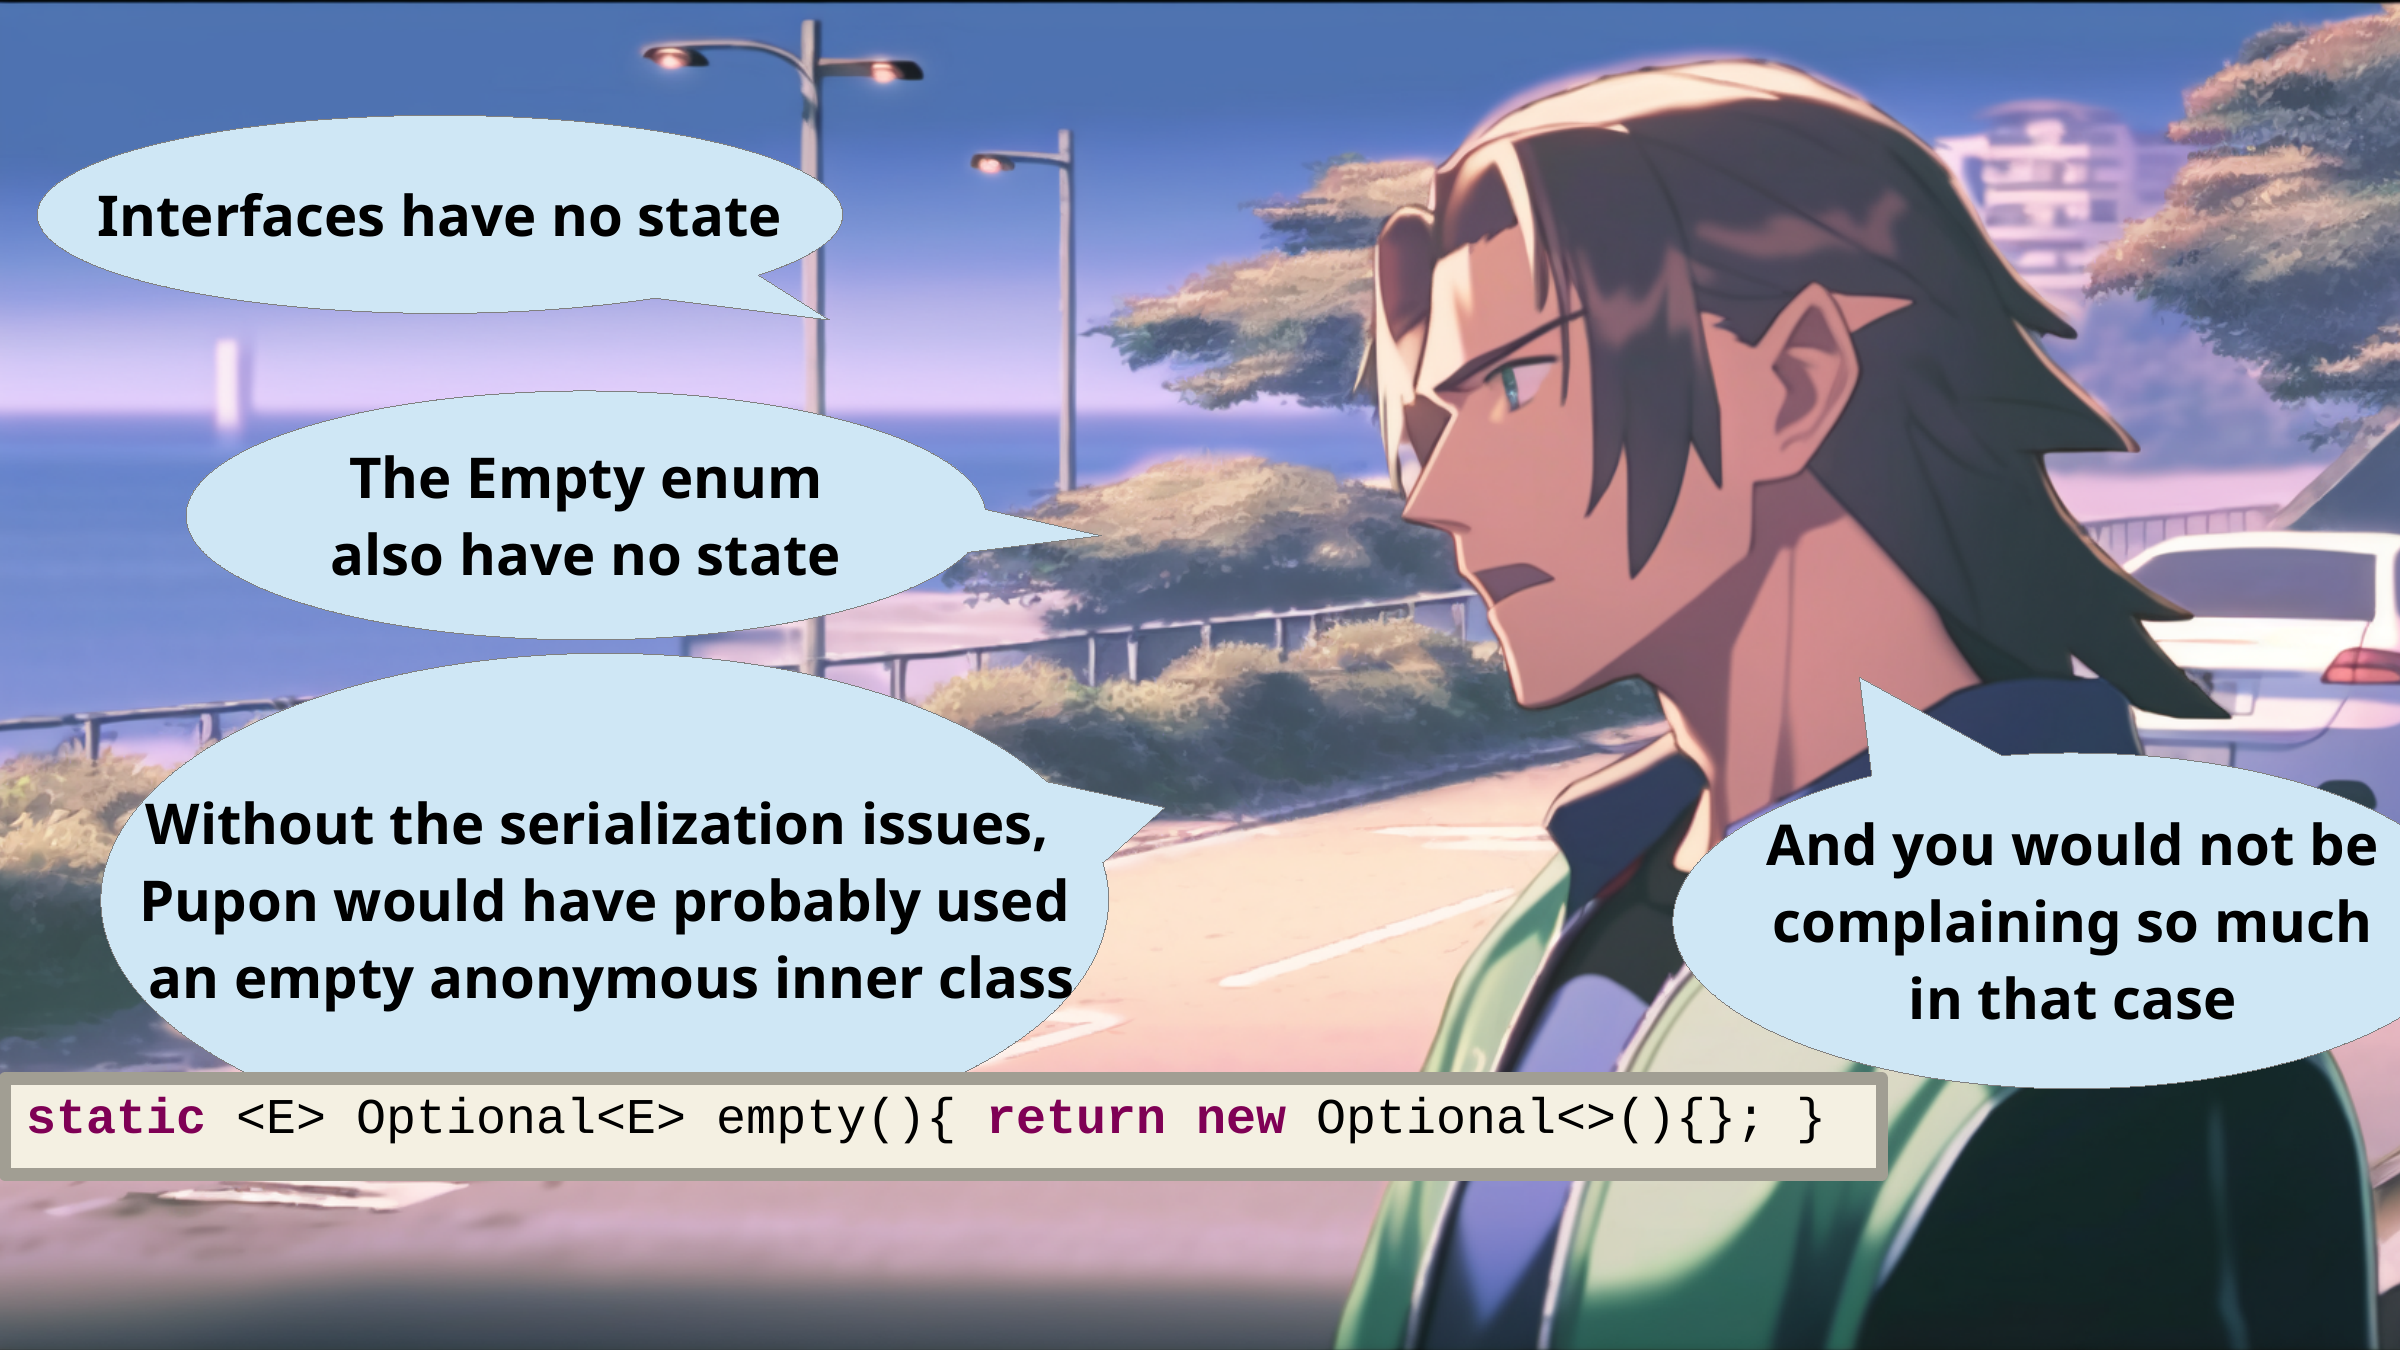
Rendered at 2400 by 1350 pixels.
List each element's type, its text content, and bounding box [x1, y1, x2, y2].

text_box Without the serialization issues, Pupon would have probably used an empty anonymous inner class [100, 653, 1165, 1072]
text_box The Empty enum also have no state [186, 390, 1102, 640]
text_box Interfaces have no state [37, 115, 843, 320]
text_box And you would not be complaining so much in that case [1672, 677, 2400, 1089]
picture [0, 0, 2400, 1350]
text_box static <E> Optional<E> empty(){ return new Optional<>(){}; } [5, 1078, 1882, 1175]
